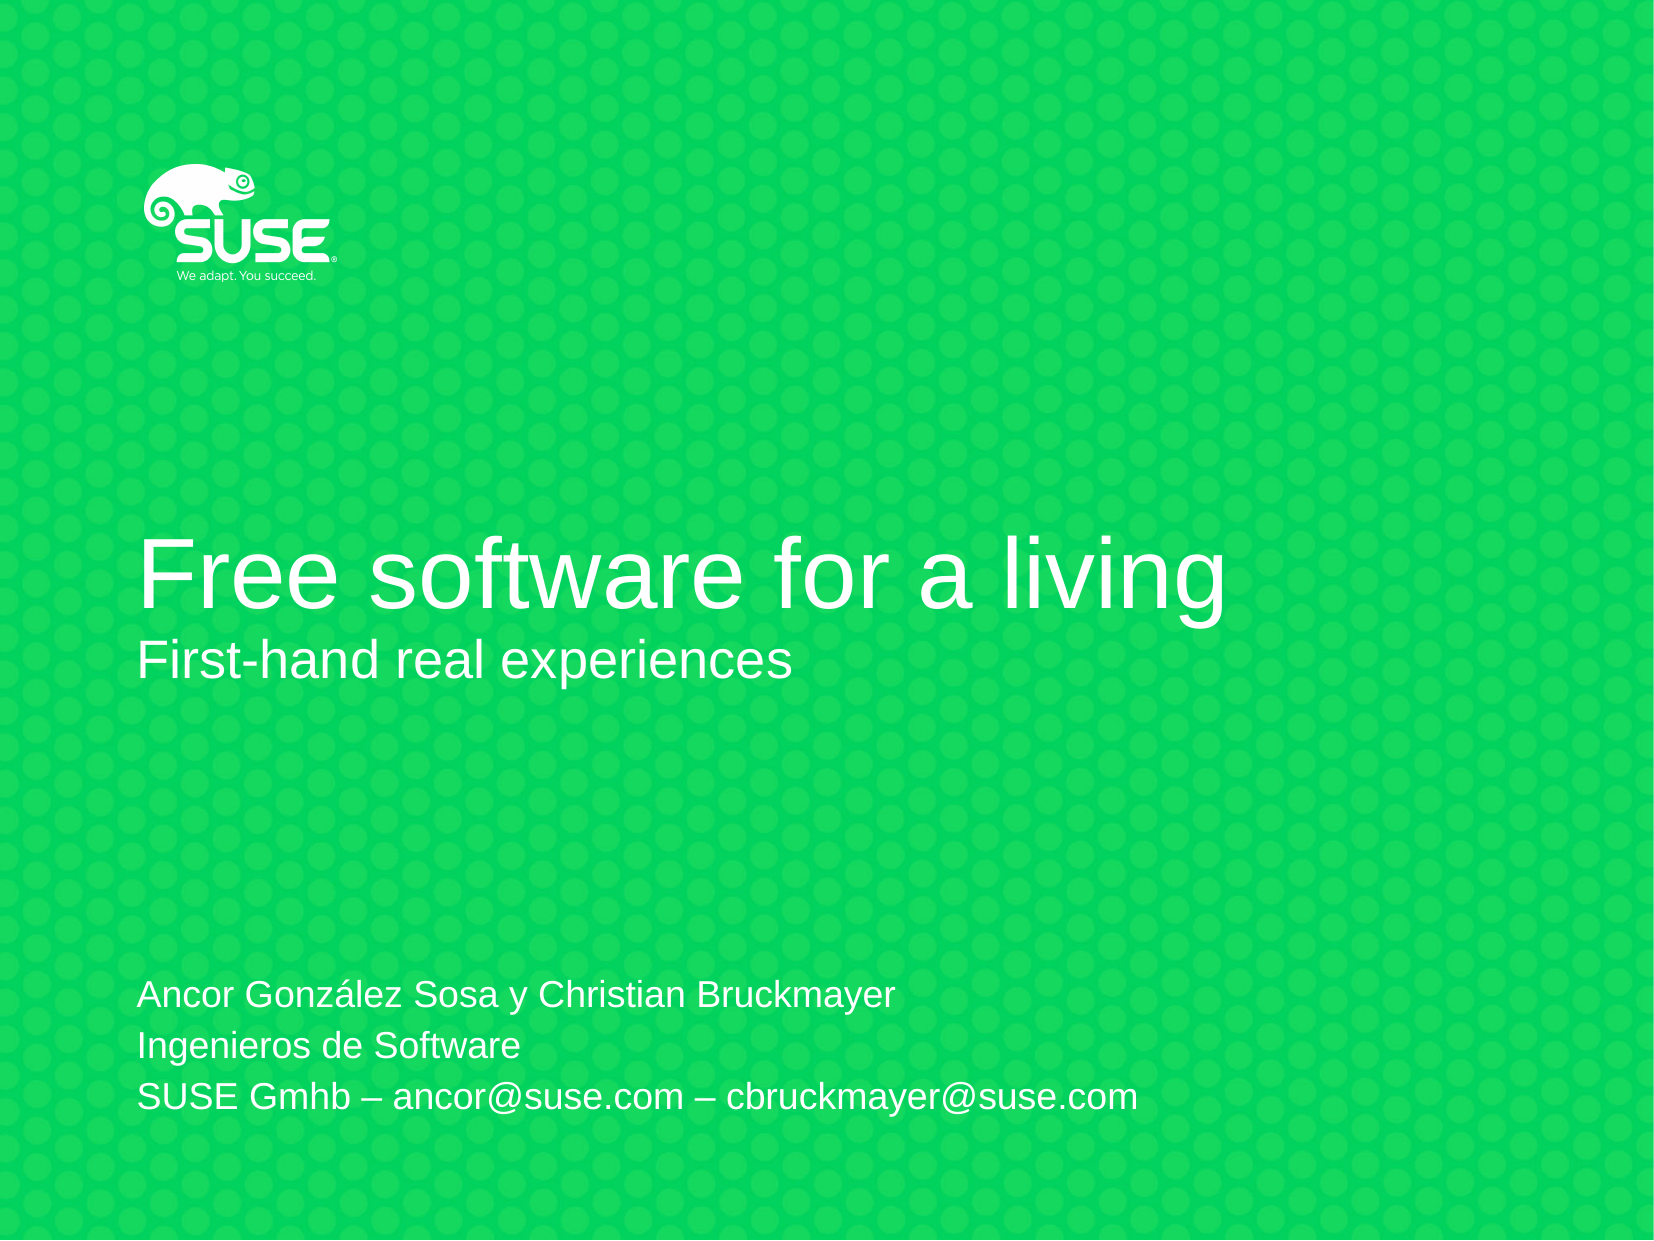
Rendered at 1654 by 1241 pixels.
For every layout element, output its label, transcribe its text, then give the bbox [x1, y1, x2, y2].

subtitle Ancor González Sosa y Christian Bruckmayer Ingenieros de Software SUSE Gmhb – ancor@suse.com – cbruckmayer@suse.com [121, 966, 1276, 1210]
picture [0, 0, 1654, 1240]
title Free software for a living First-hand real experiences [121, 296, 1531, 691]
